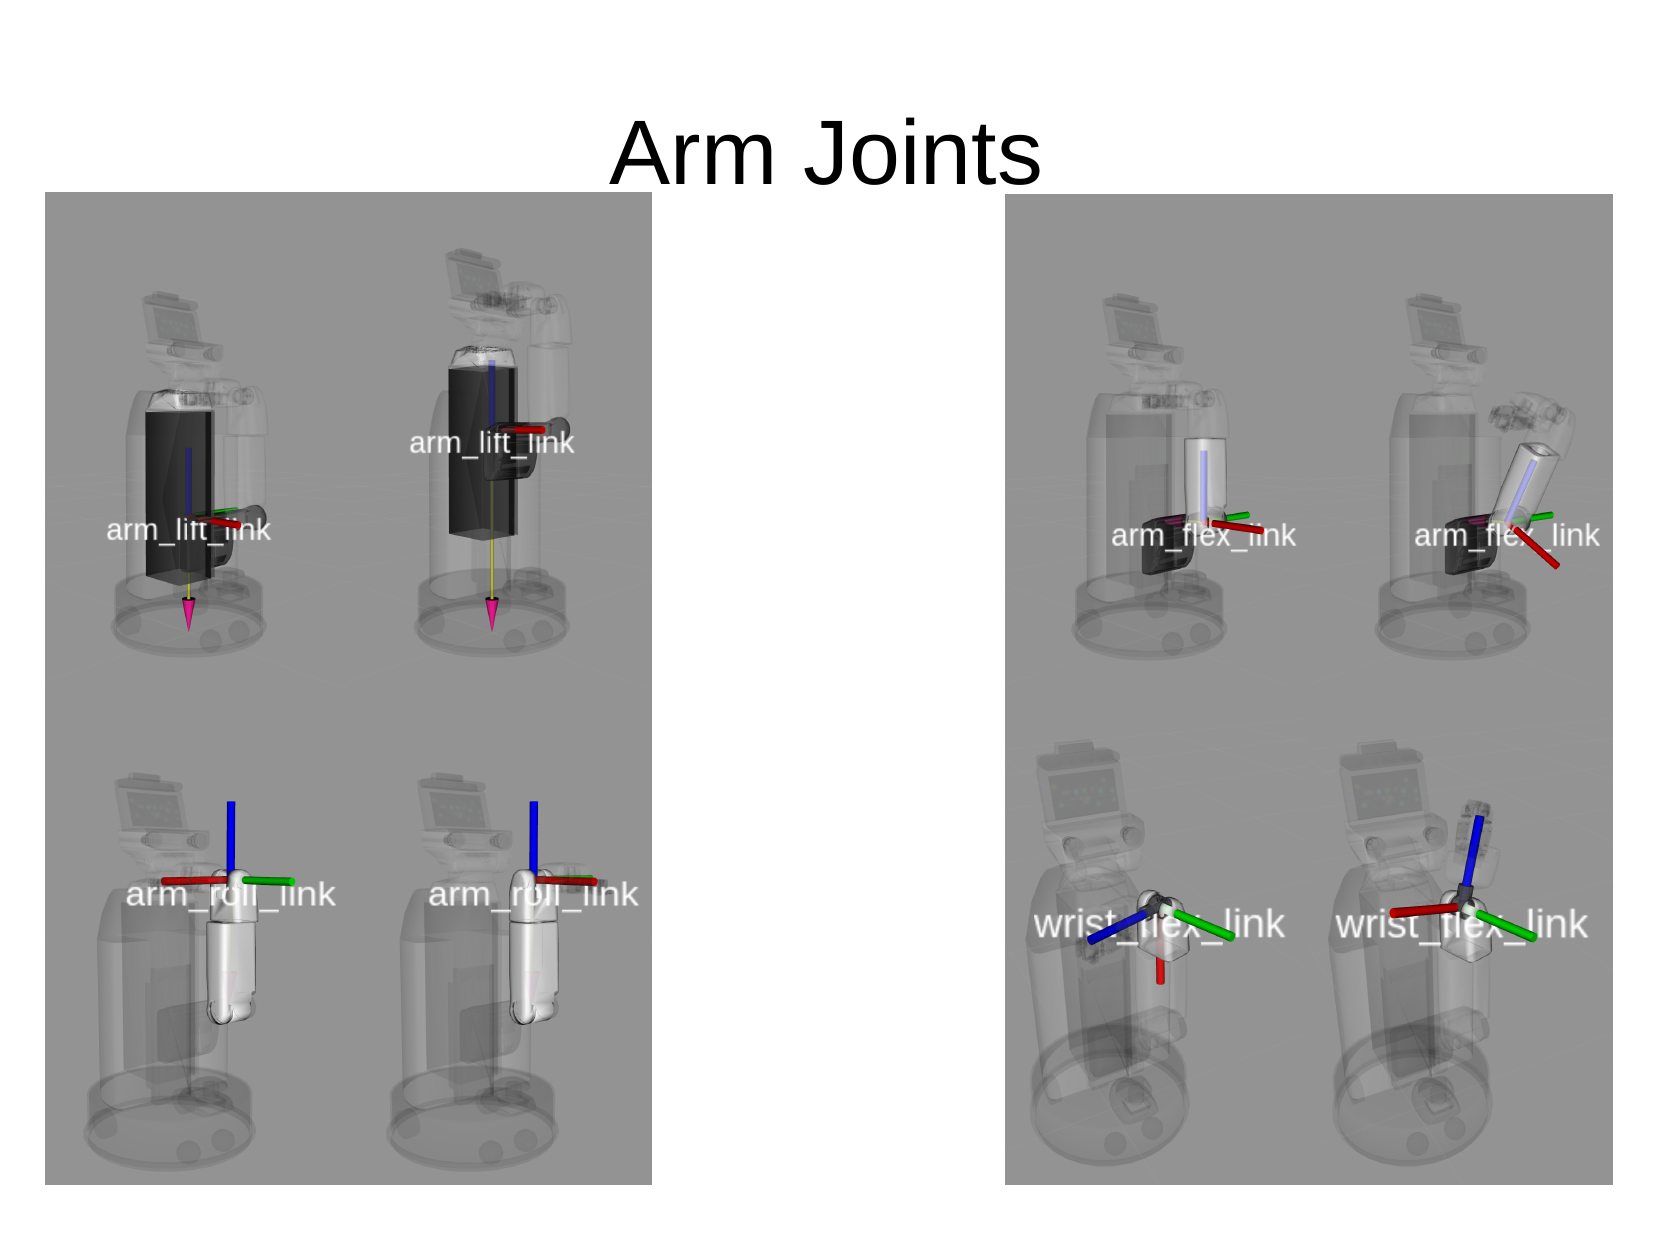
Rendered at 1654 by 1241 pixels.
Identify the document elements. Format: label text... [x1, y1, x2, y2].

picture [1005, 194, 1613, 1186]
picture [45, 192, 652, 1186]
title Arm Joints [82, 49, 1571, 257]
